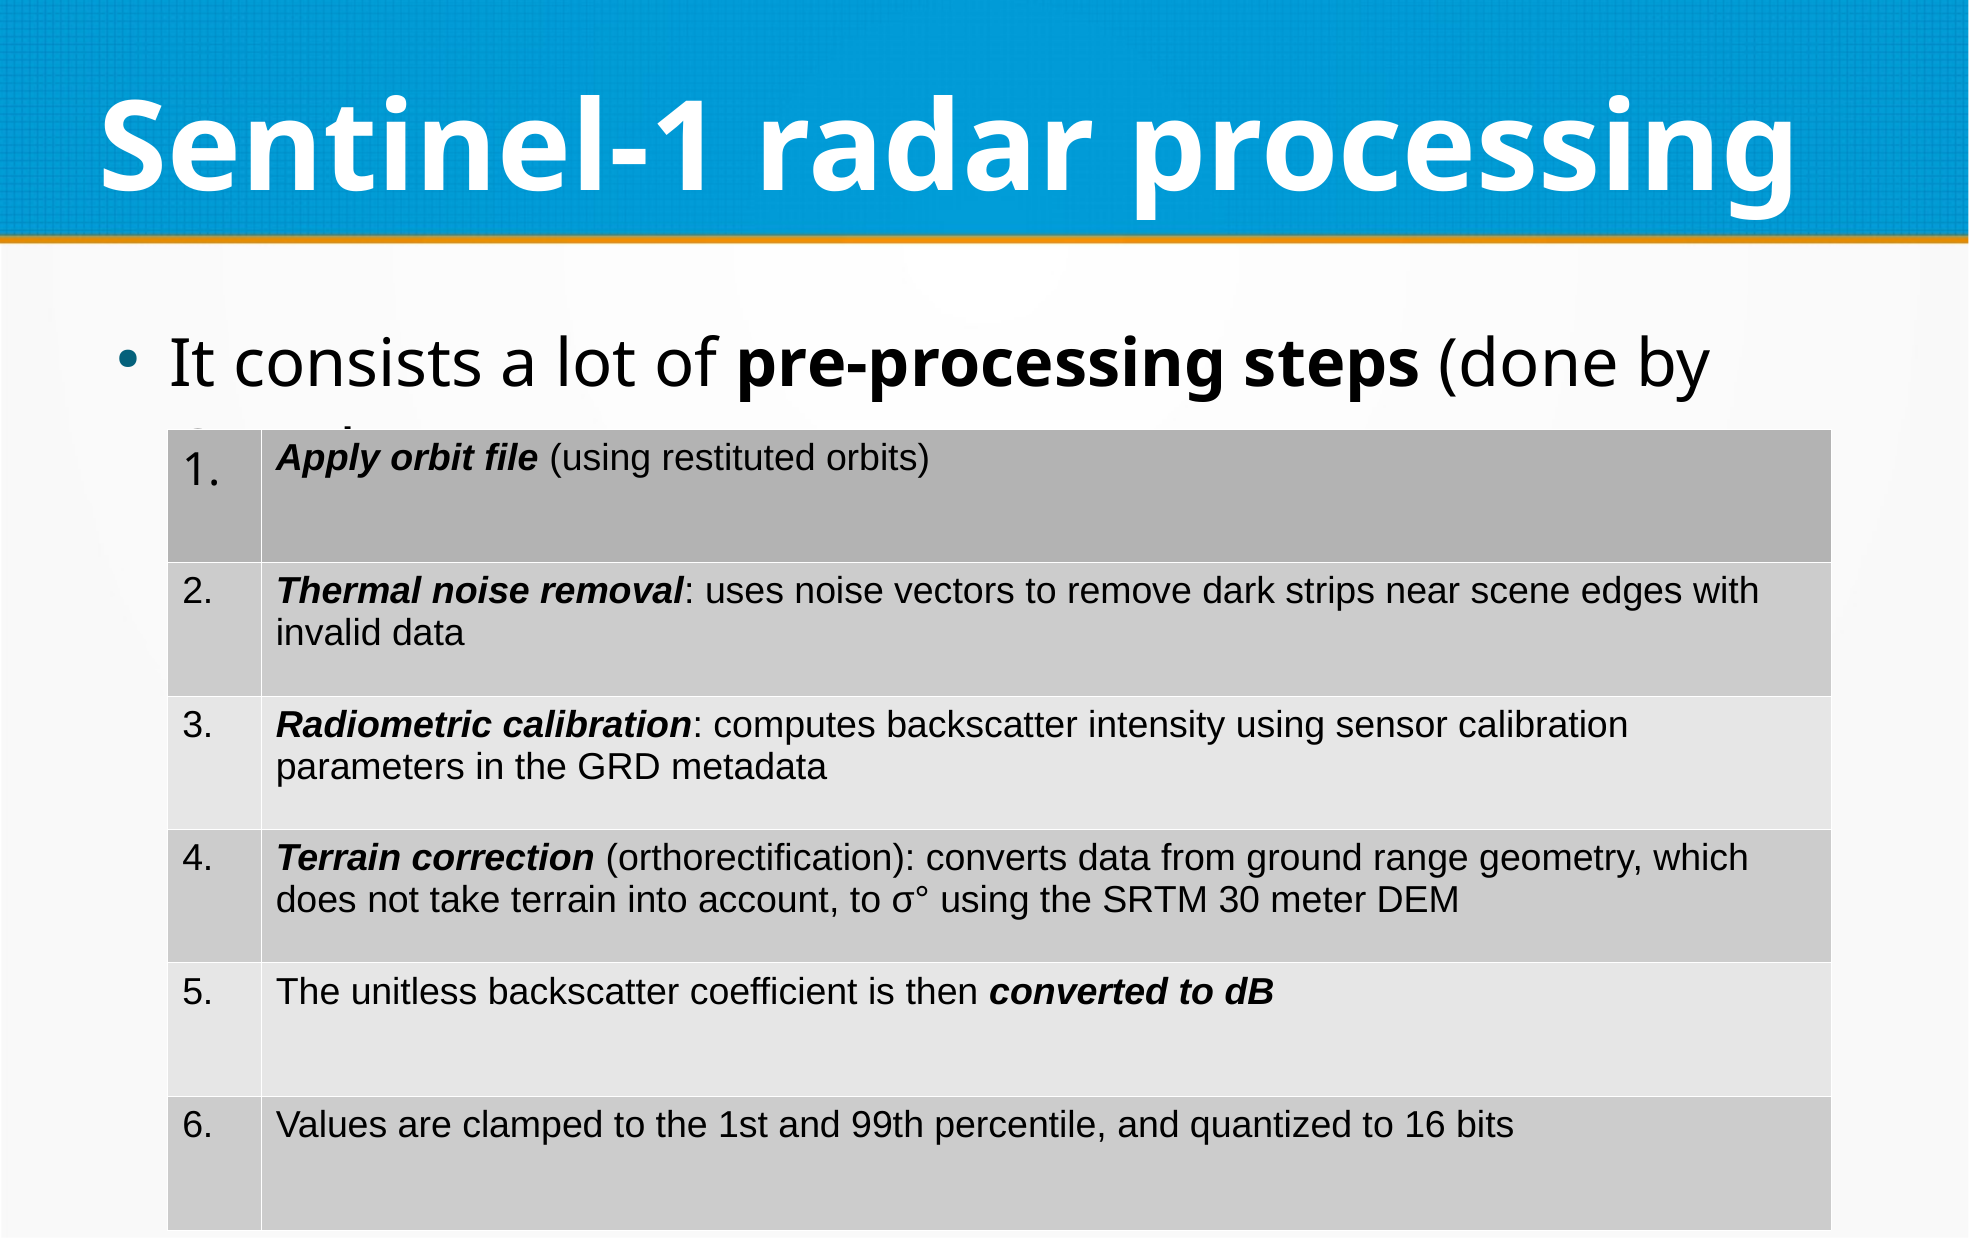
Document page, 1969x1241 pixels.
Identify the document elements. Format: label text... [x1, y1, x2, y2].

list It consists a lot of pre-processing steps (done by Google): [98, 315, 1861, 1081]
title Sentinel-1 radar processing [98, 19, 1870, 227]
table_header Apply orbit file (using restituted orbits) [262, 430, 1831, 562]
table_cell Terrain correction (orthorectification): converts data from ground range geometry, which does not take terrain into account, to σ° using the SRTM 30 meter DEM [262, 830, 1831, 962]
table_cell Values are clamped to the 1st and 99th percentile, and quantized to 16 bits [262, 1097, 1831, 1230]
table_cell 3. [168, 697, 261, 829]
table_cell 6. [168, 1097, 261, 1230]
table_header 1. [168, 430, 261, 562]
table_cell Radiometric calibration: computes backscatter intensity using sensor calibration parameters in the GRD metadata [262, 697, 1831, 829]
table_cell Thermal noise removal: uses noise vectors to remove dark strips near scene edges with invalid data [262, 563, 1831, 696]
table_cell 4. [168, 830, 261, 962]
picture [0, 233, 1969, 1241]
table_cell 5. [168, 963, 261, 1096]
table_cell The unitless backscatter coefficient is then converted to dB [262, 963, 1831, 1096]
table_cell 2. [168, 563, 261, 696]
